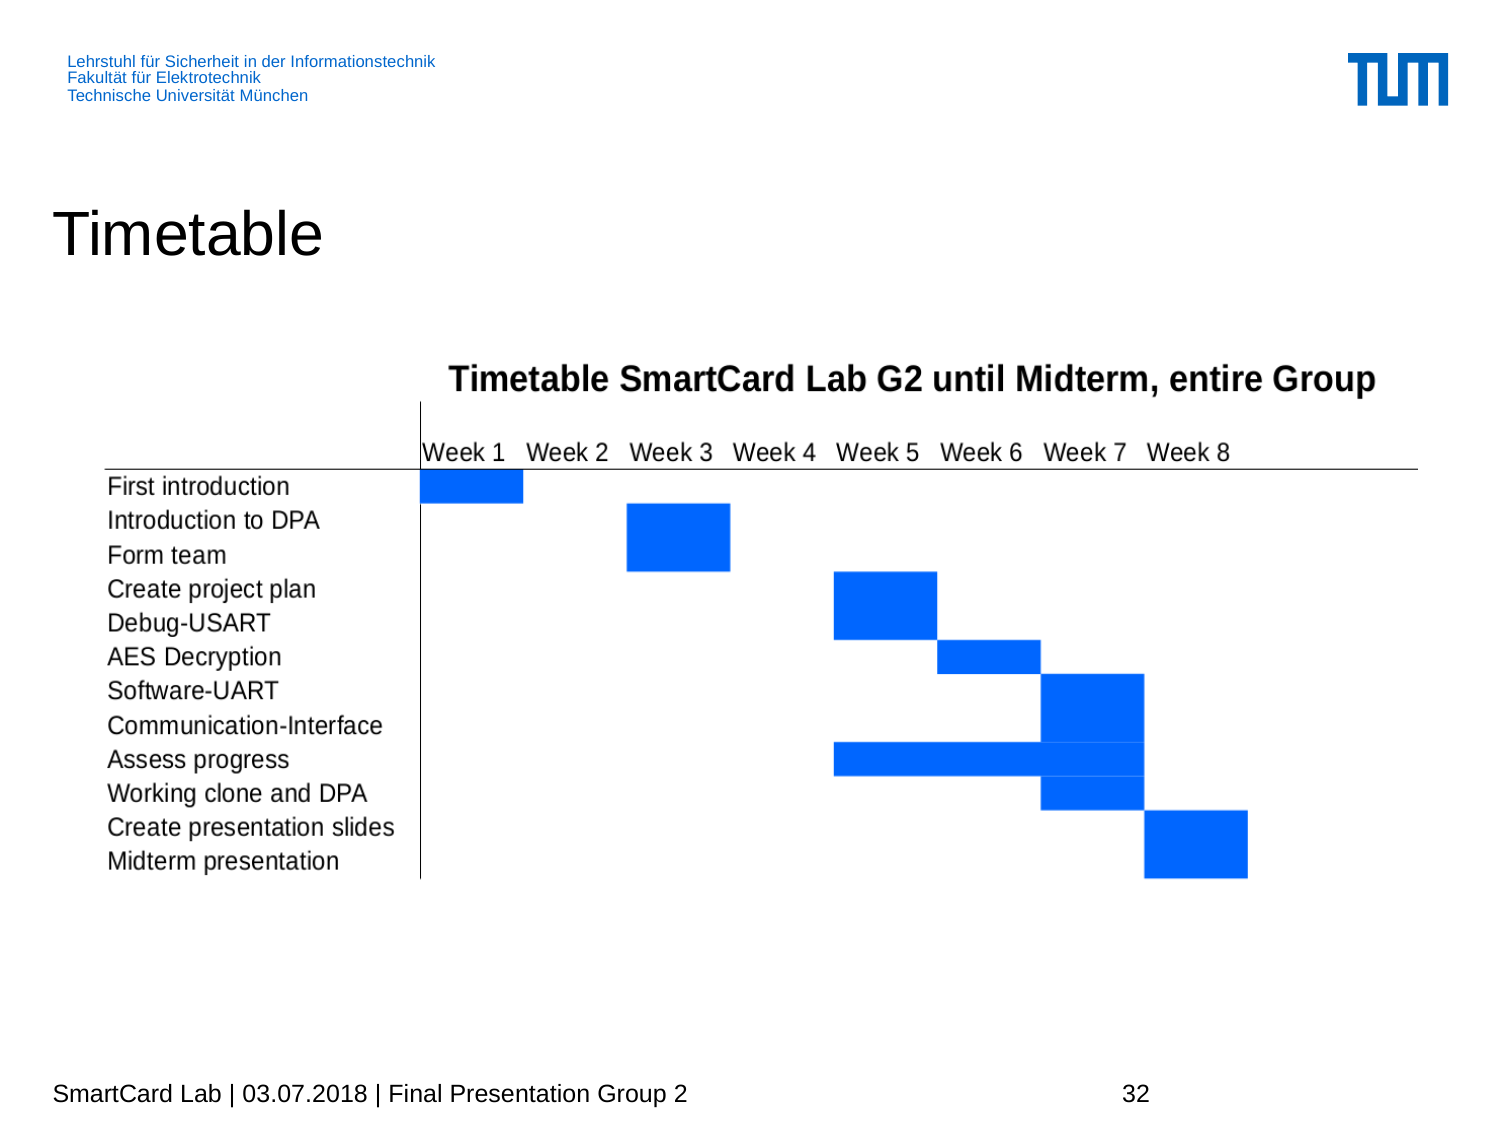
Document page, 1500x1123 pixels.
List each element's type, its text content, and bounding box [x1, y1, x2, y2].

title Timetable [52, 192, 1453, 268]
text_box <number> [1122, 1062, 1459, 1123]
picture [86, 330, 1418, 980]
text_box SmartCard Lab | 03.07.2018 | Final Presentation Group 2 [52, 1062, 1116, 1123]
